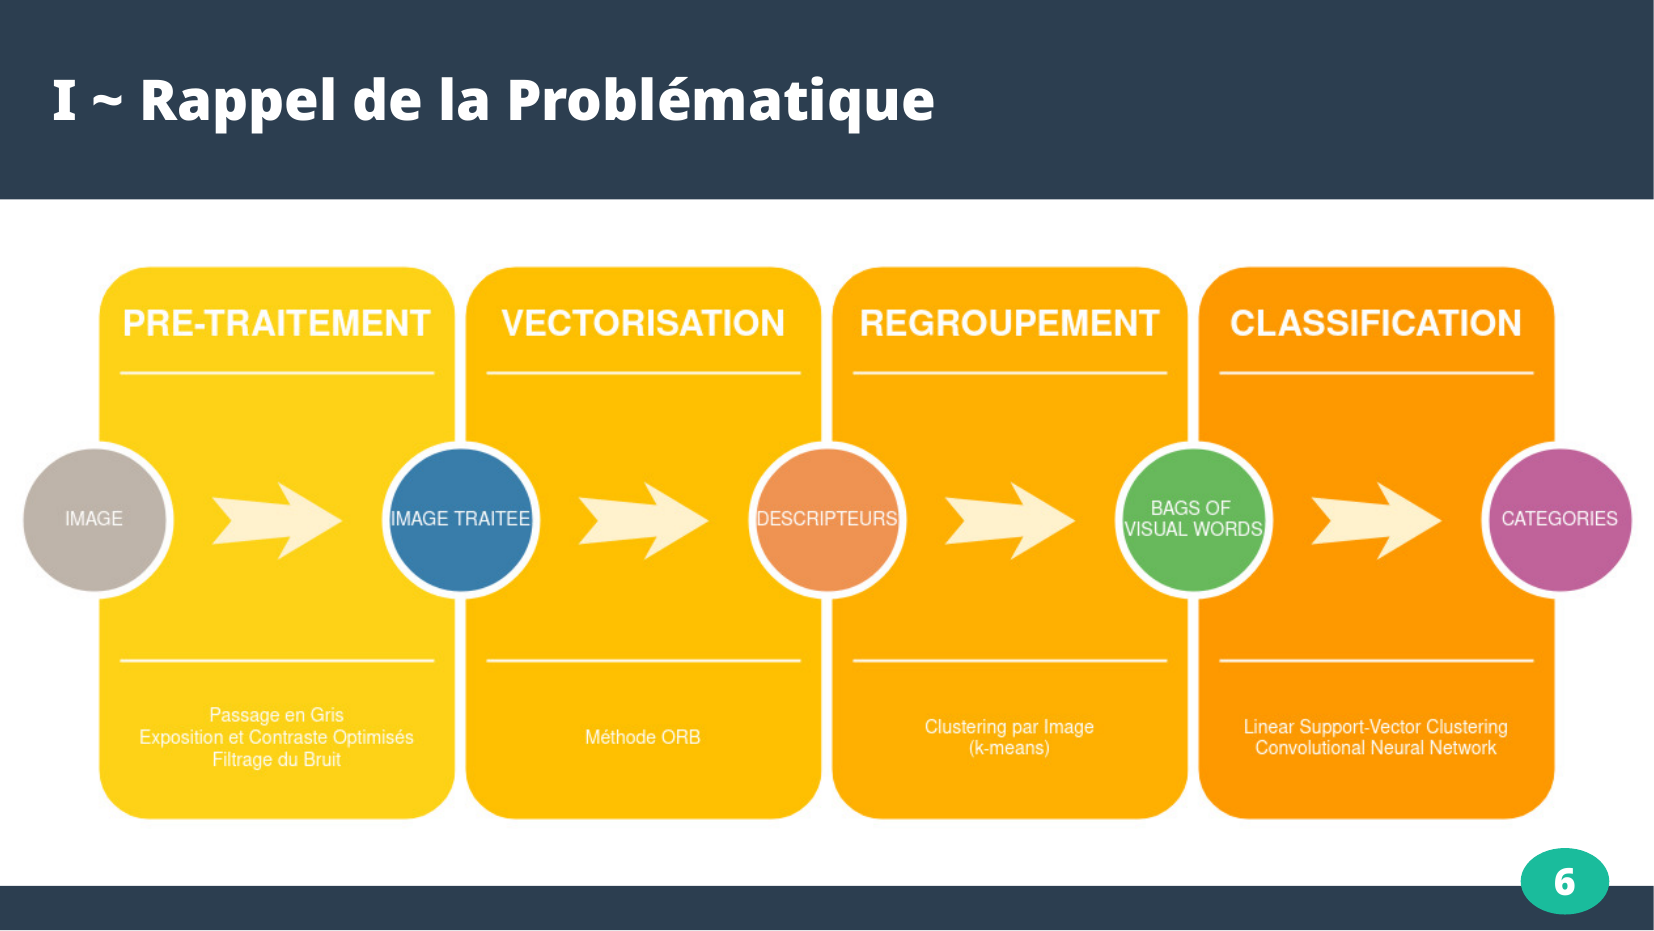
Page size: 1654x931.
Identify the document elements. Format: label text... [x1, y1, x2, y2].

title I ~ Rappel de la Problématique [0, 39, 1621, 158]
picture [15, 220, 1651, 829]
